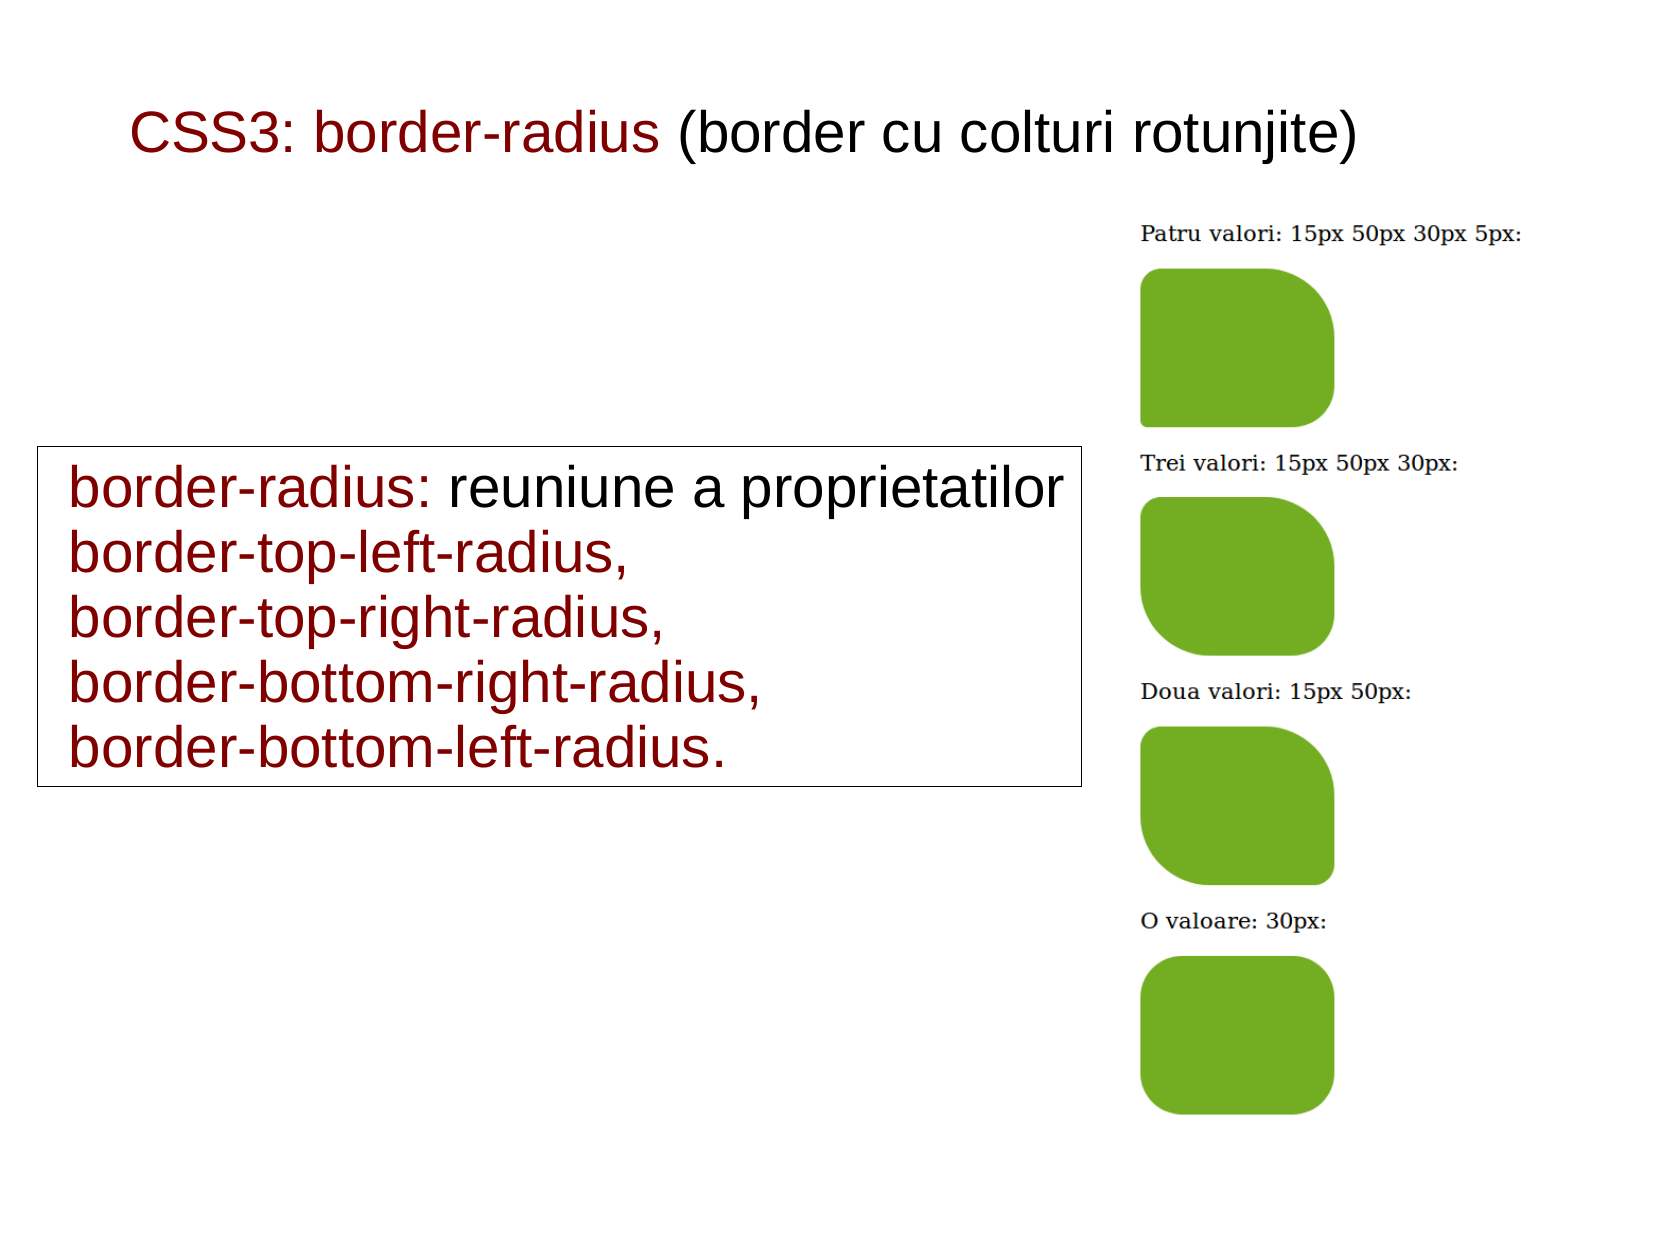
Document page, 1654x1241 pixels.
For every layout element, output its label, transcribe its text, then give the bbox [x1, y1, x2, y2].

text_box CSS3: border-radius (border cu colturi rotunjite) [114, 92, 1376, 173]
text_box border-radius: reuniune a proprietatilor border-top-left-radius, border-top-right-radius, border-bottom-right-radius, border-bottom-left-radius. [37, 446, 1082, 787]
picture [1133, 202, 1521, 1140]
